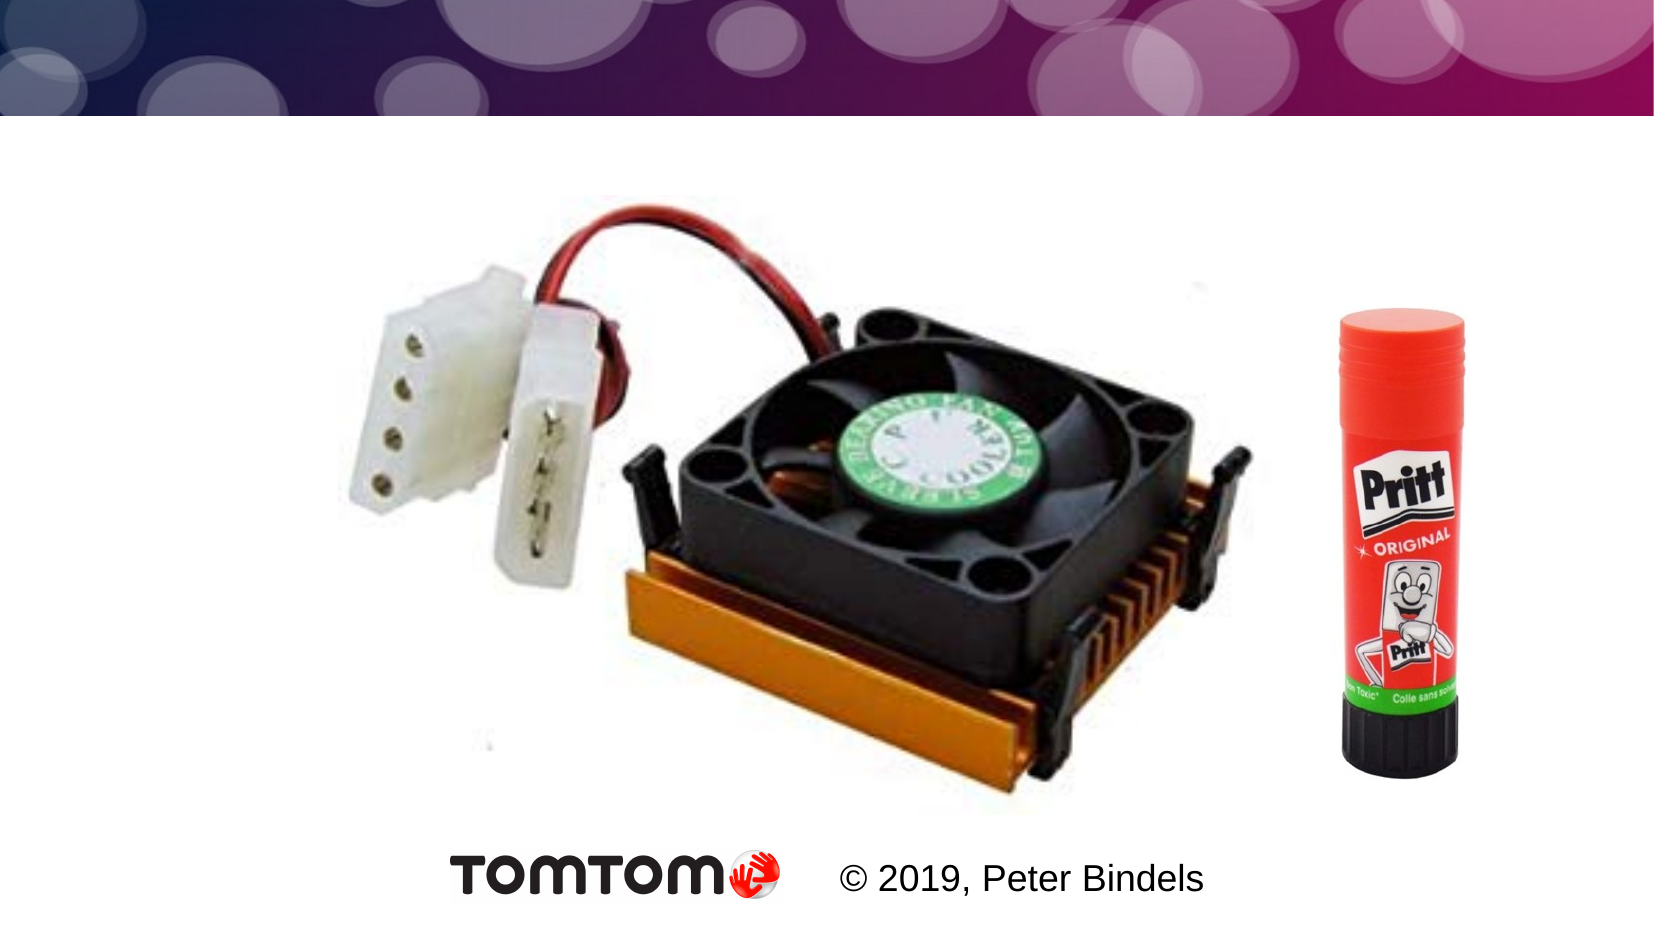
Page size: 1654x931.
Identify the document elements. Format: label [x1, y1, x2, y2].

picture [205, 195, 1486, 815]
picture [450, 847, 784, 906]
picture [0, 0, 1654, 116]
